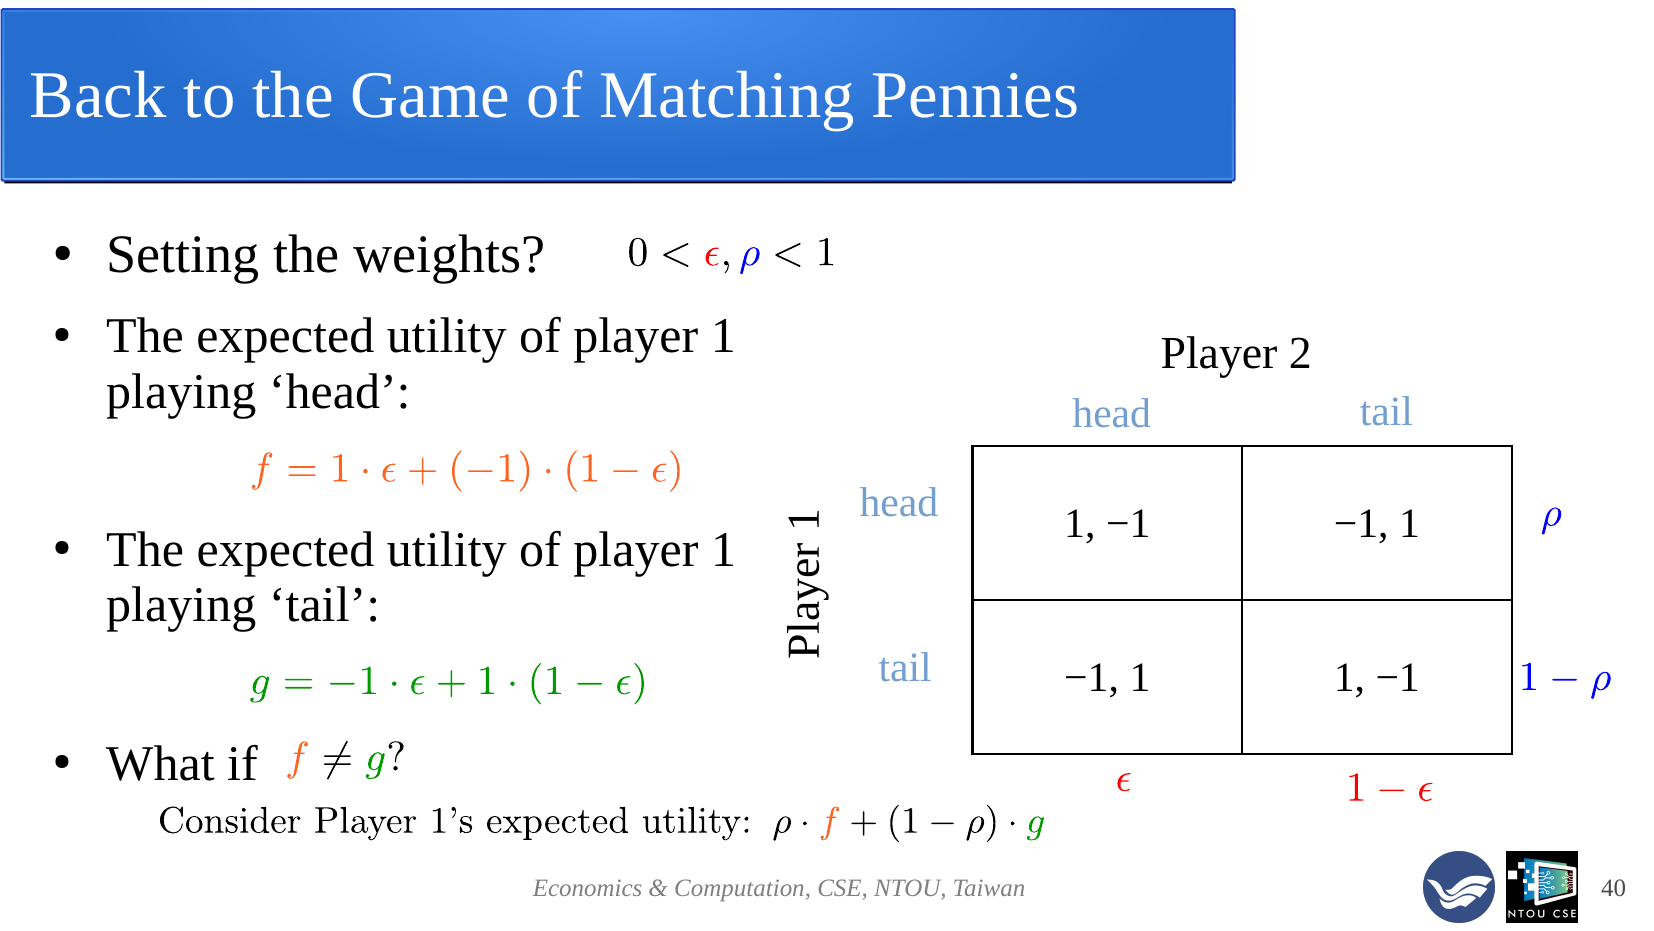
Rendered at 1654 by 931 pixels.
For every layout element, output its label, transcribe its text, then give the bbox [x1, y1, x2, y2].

picture [248, 661, 650, 706]
text_box Player 2 [1123, 320, 1350, 387]
picture [283, 739, 406, 781]
picture [157, 804, 1044, 843]
text_box tail [844, 637, 966, 702]
list Setting the weights? The expected utility of player 1 playing ‘head’: The expected utility of player 1 playing ‘tail’: What if [35, 224, 780, 875]
picture [1540, 507, 1562, 535]
title Back to the Game of Matching Pennies [29, 17, 1138, 172]
table_cell −1, 1 [974, 601, 1241, 753]
picture [248, 448, 682, 494]
text_box Player 1 [770, 480, 857, 688]
picture [1423, 851, 1495, 923]
table_header 1, −1 [974, 447, 1241, 599]
table_cell 1, −1 [1243, 601, 1511, 753]
table_header −1, 1 [1243, 447, 1511, 599]
picture [1517, 660, 1613, 701]
picture [625, 236, 835, 276]
text_box head [1023, 382, 1201, 449]
picture [1345, 773, 1433, 802]
picture [1506, 851, 1578, 923]
text_box tail [1282, 380, 1491, 446]
picture [1115, 773, 1131, 792]
text_box head [823, 471, 975, 538]
